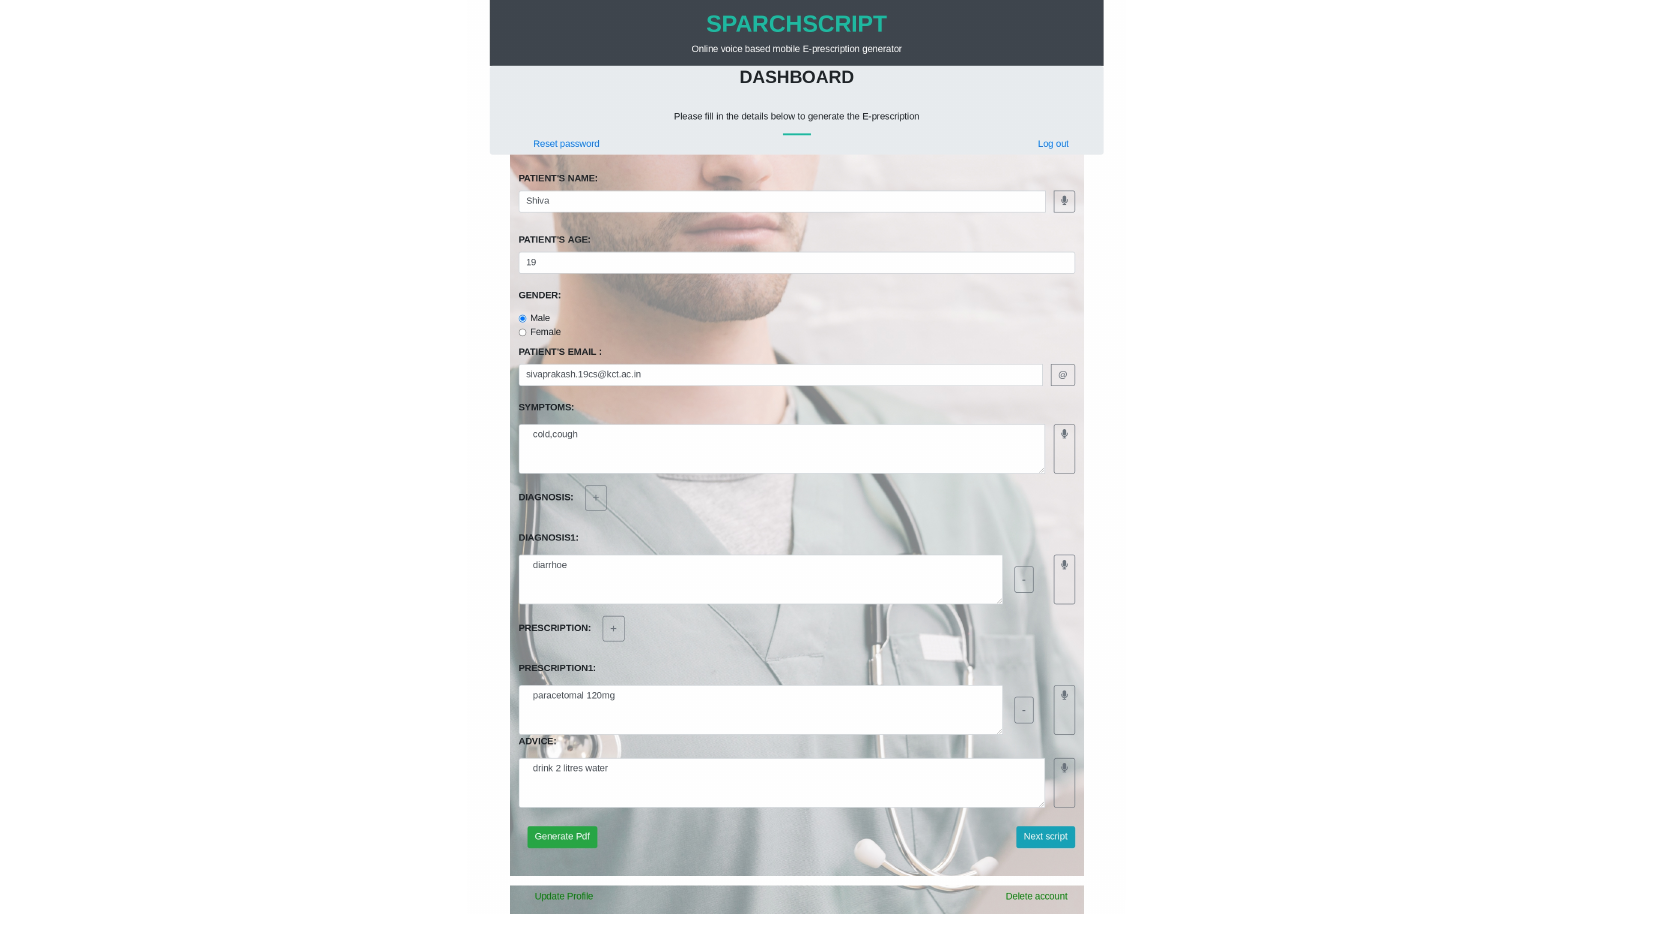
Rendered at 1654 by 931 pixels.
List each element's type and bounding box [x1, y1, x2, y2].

picture [467, 0, 1126, 914]
